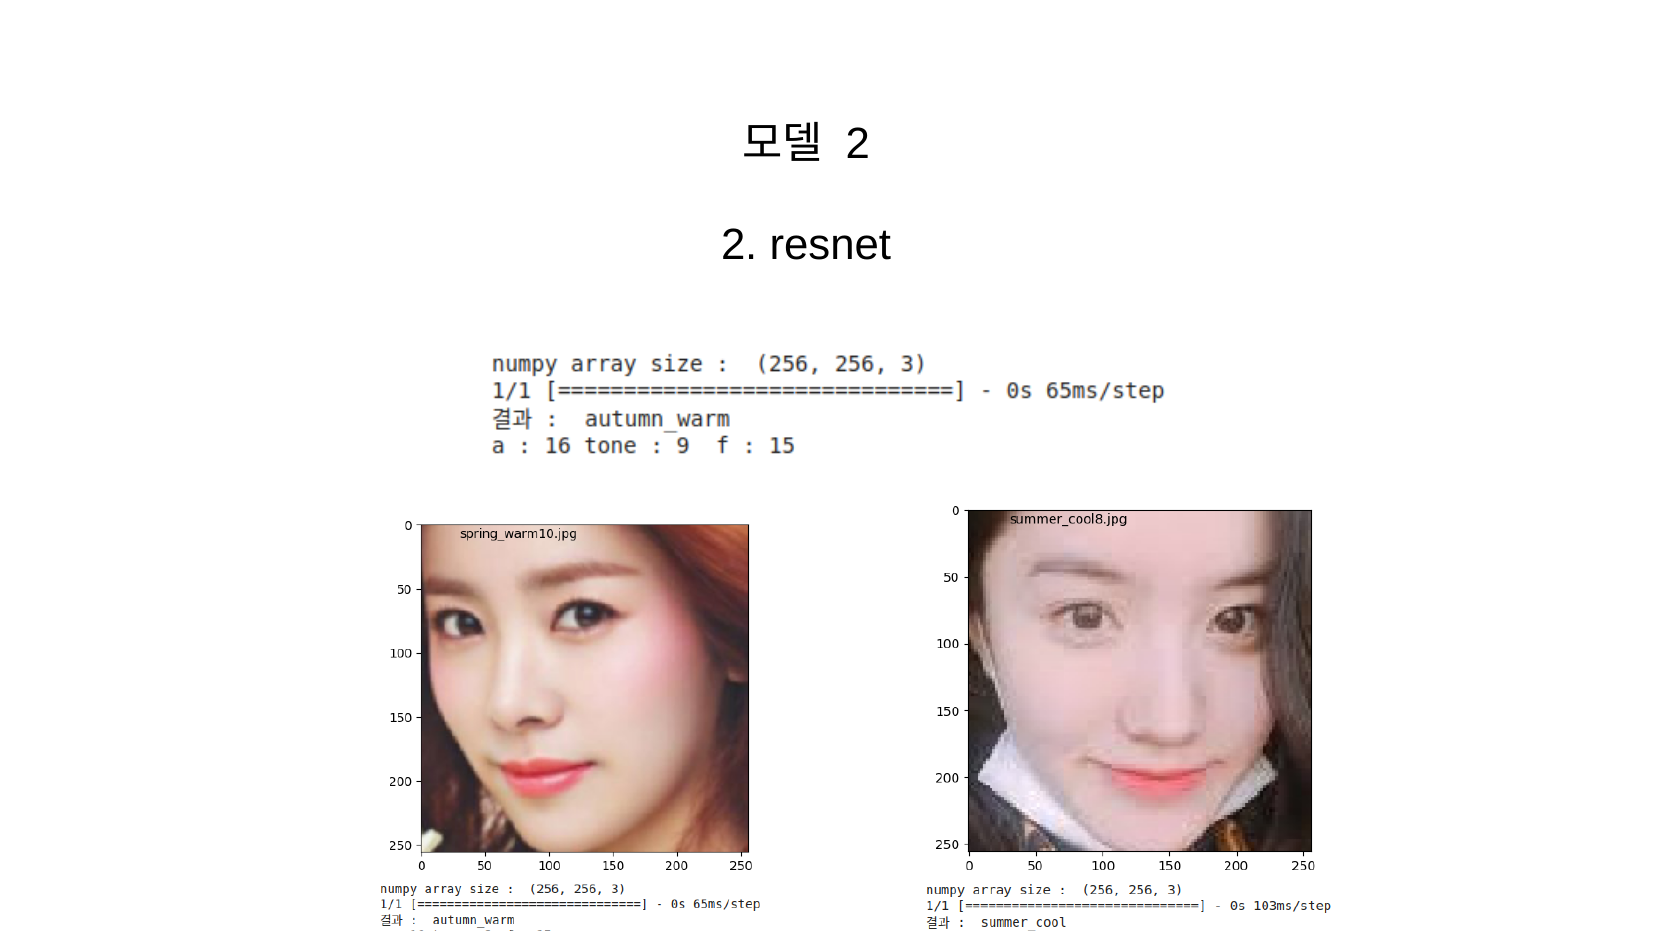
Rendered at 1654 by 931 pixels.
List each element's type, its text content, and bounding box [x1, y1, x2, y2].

picture [470, 337, 1201, 477]
picture [917, 499, 1351, 931]
text_box 모델 2 2. resnet [262, 37, 1351, 389]
picture [375, 517, 790, 931]
